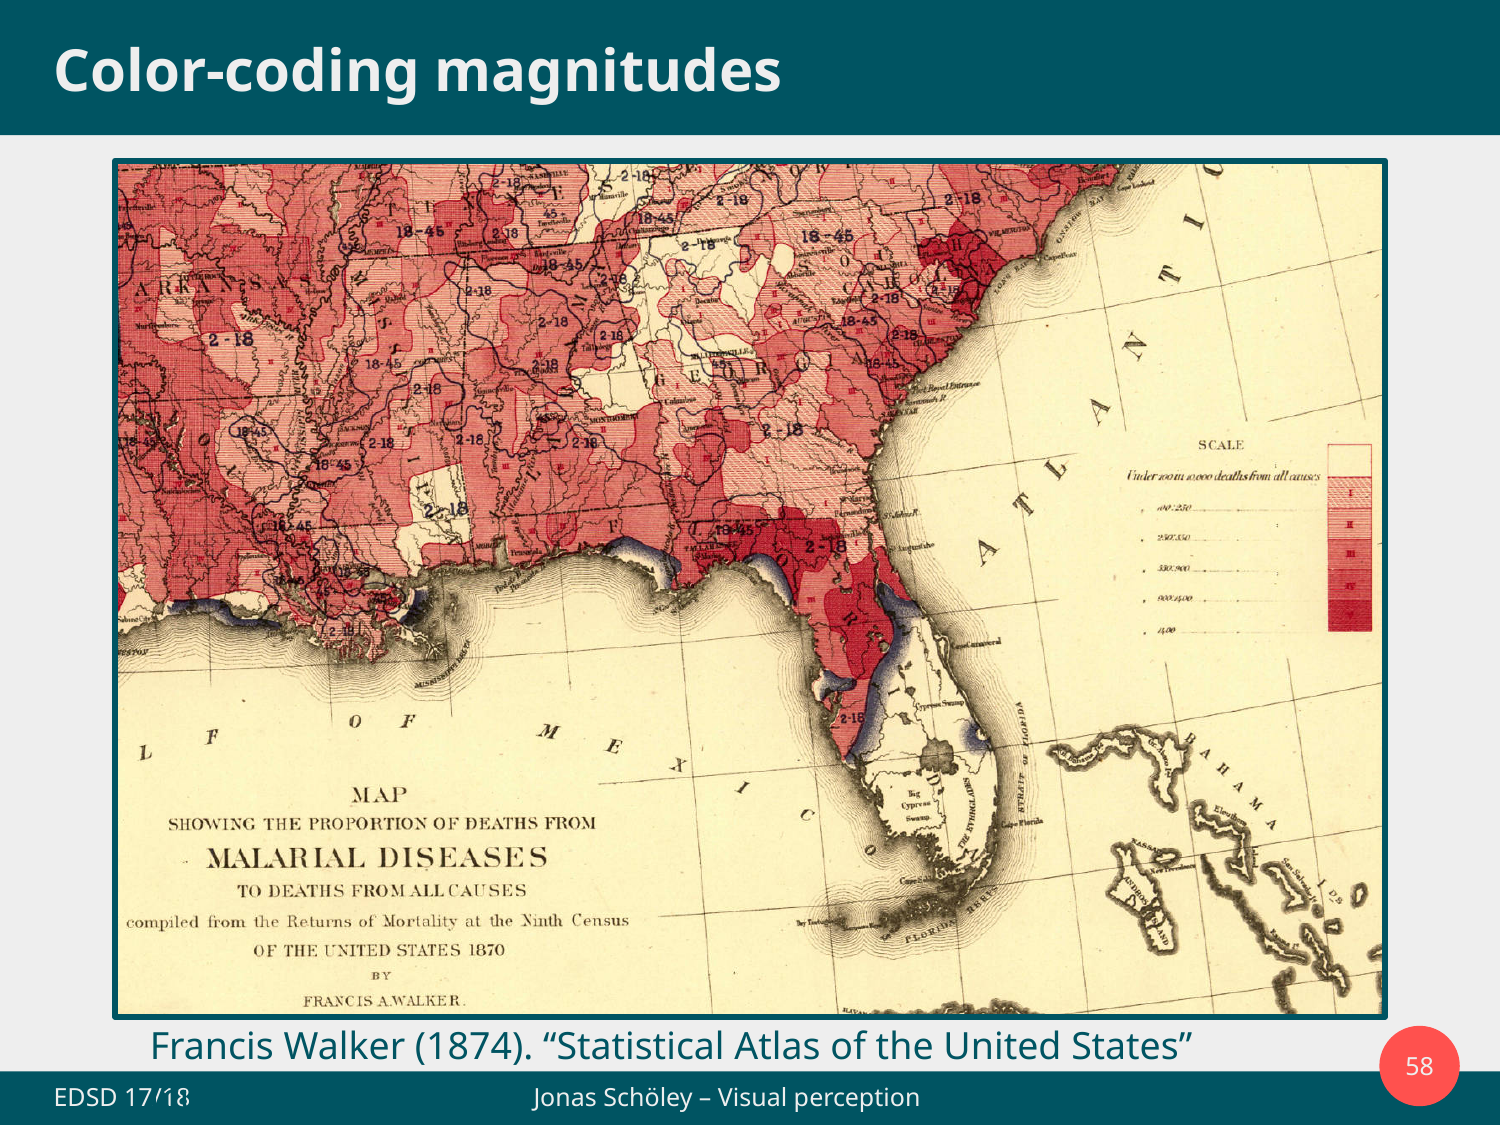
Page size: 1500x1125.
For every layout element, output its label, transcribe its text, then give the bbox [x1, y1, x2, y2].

title Color-coding magnitudes [53, 0, 1447, 141]
picture [118, 163, 1382, 1014]
text_box Francis Walker (1874). “Statistical Atlas of the United States” [cutout]. [135, 1011, 1366, 1077]
